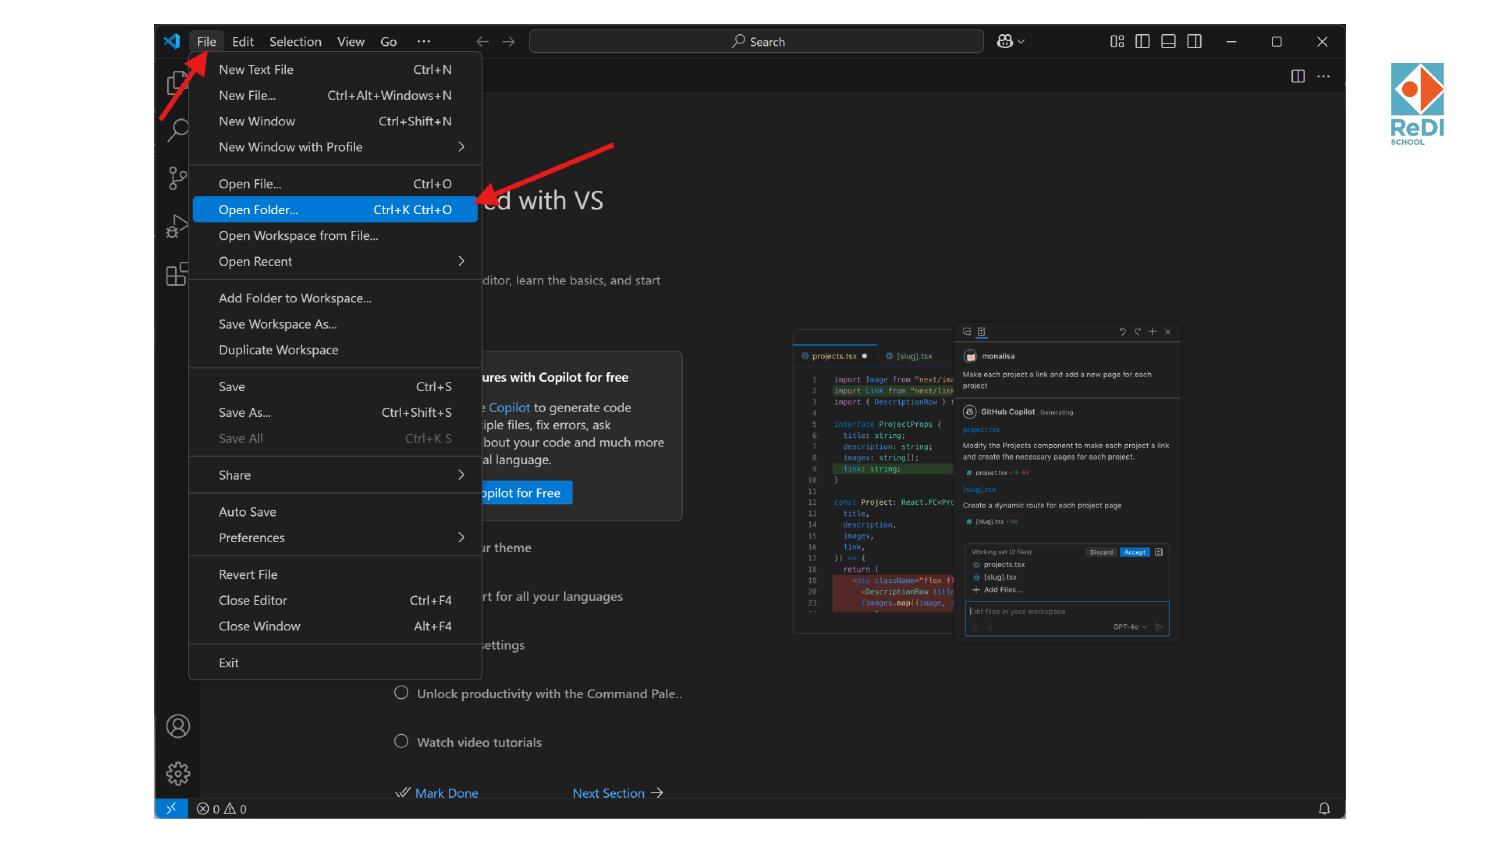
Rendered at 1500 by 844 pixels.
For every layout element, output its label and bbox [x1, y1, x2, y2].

picture [154, 24, 1346, 819]
picture [1391, 63, 1447, 145]
